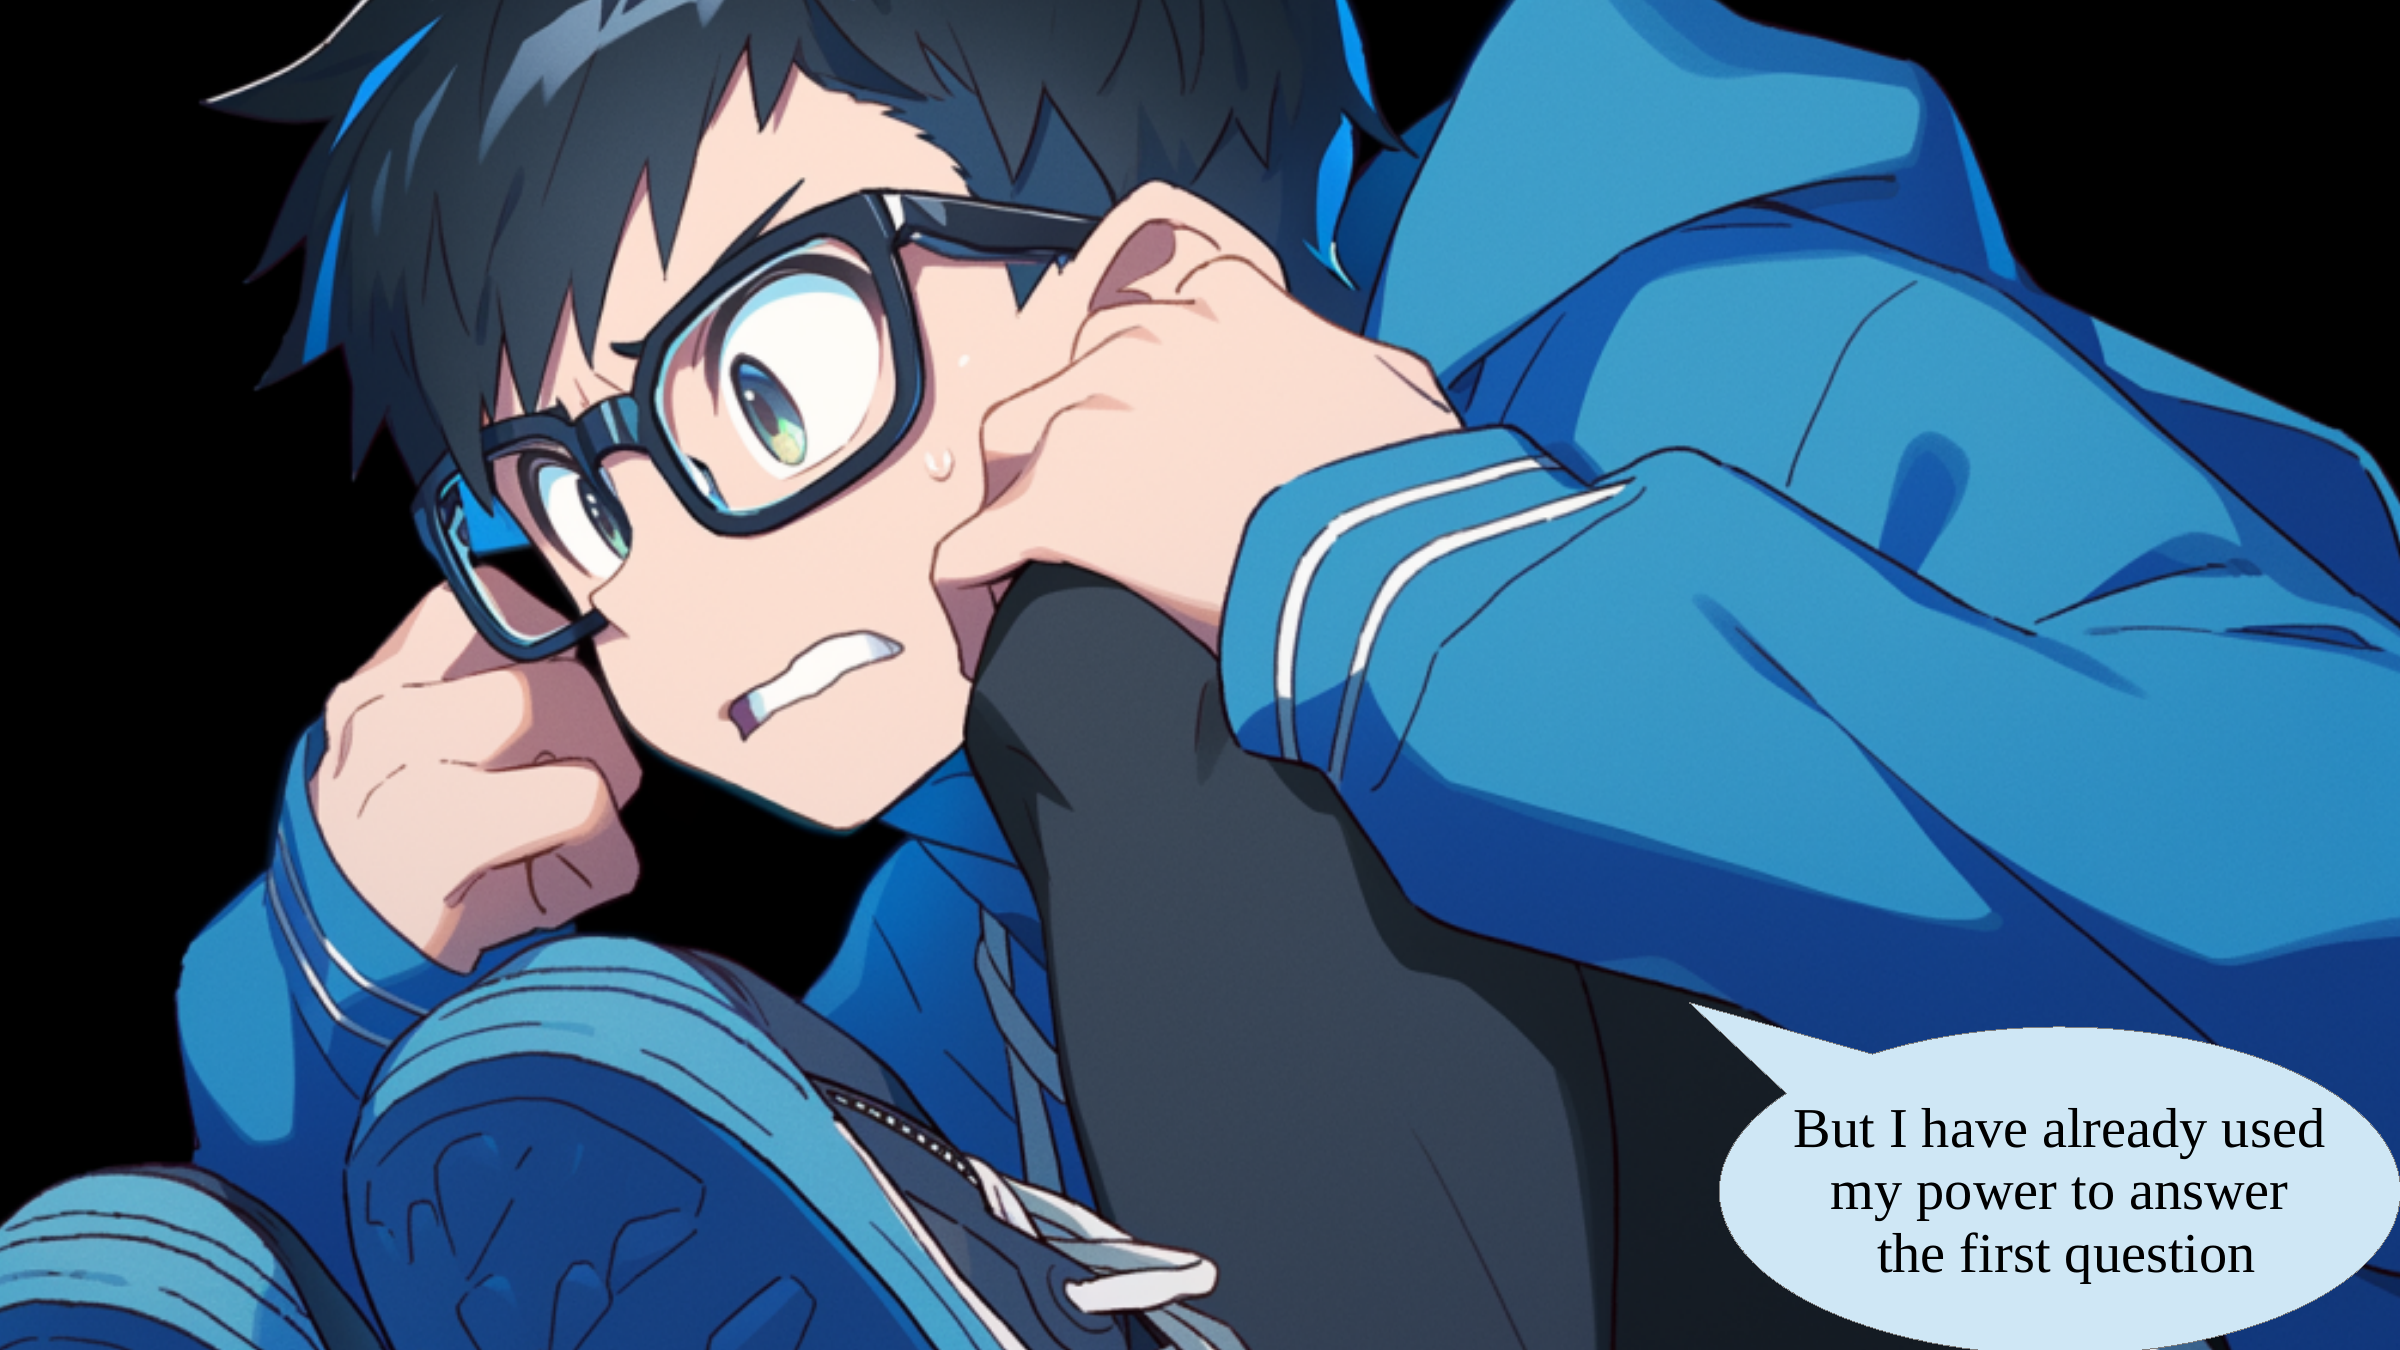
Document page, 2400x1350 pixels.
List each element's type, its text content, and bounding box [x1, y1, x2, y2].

text_box But I have already used my power to answer the first question [1689, 1002, 2400, 1350]
picture [0, 0, 2400, 1350]
picture [2150, 1207, 2400, 1350]
